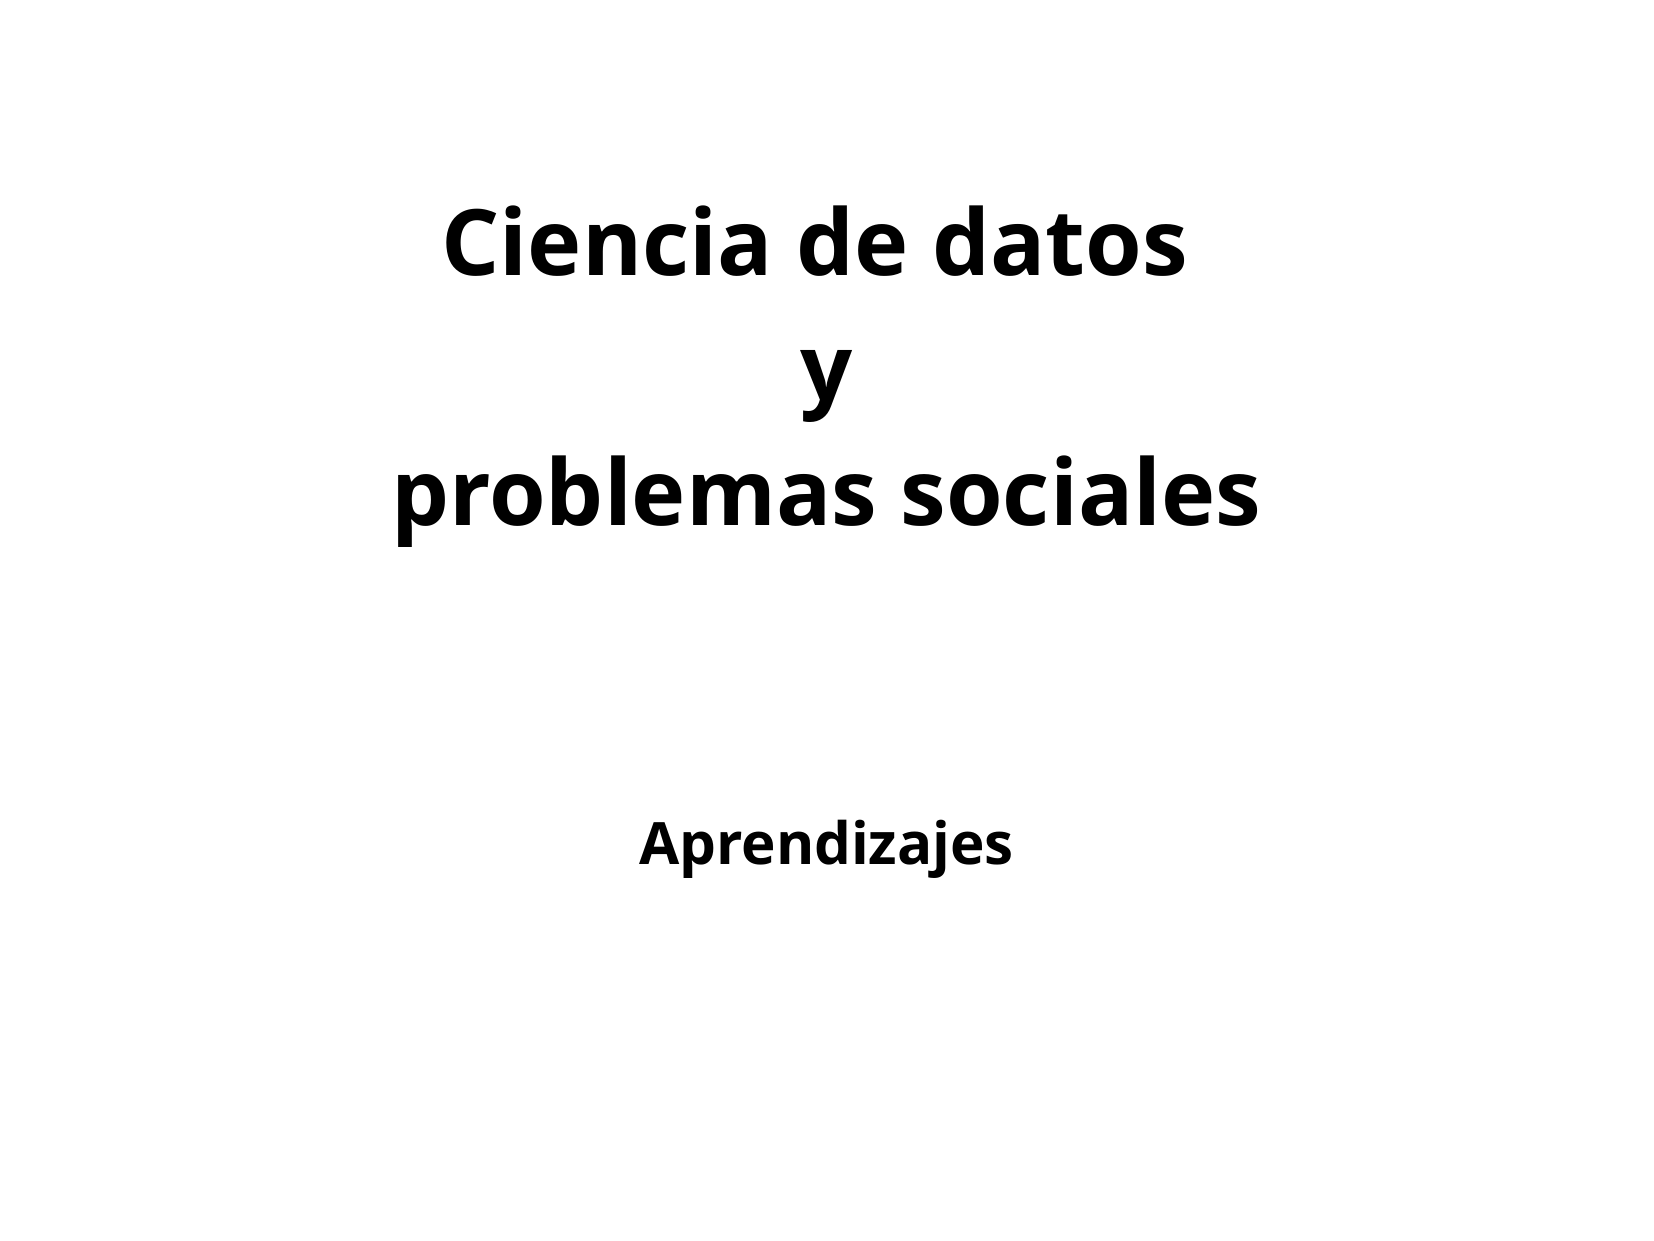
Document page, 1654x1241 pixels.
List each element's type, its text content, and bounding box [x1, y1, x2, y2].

subtitle Ciencia de datos y problemas sociales Aprendizajes [82, 49, 1571, 1010]
